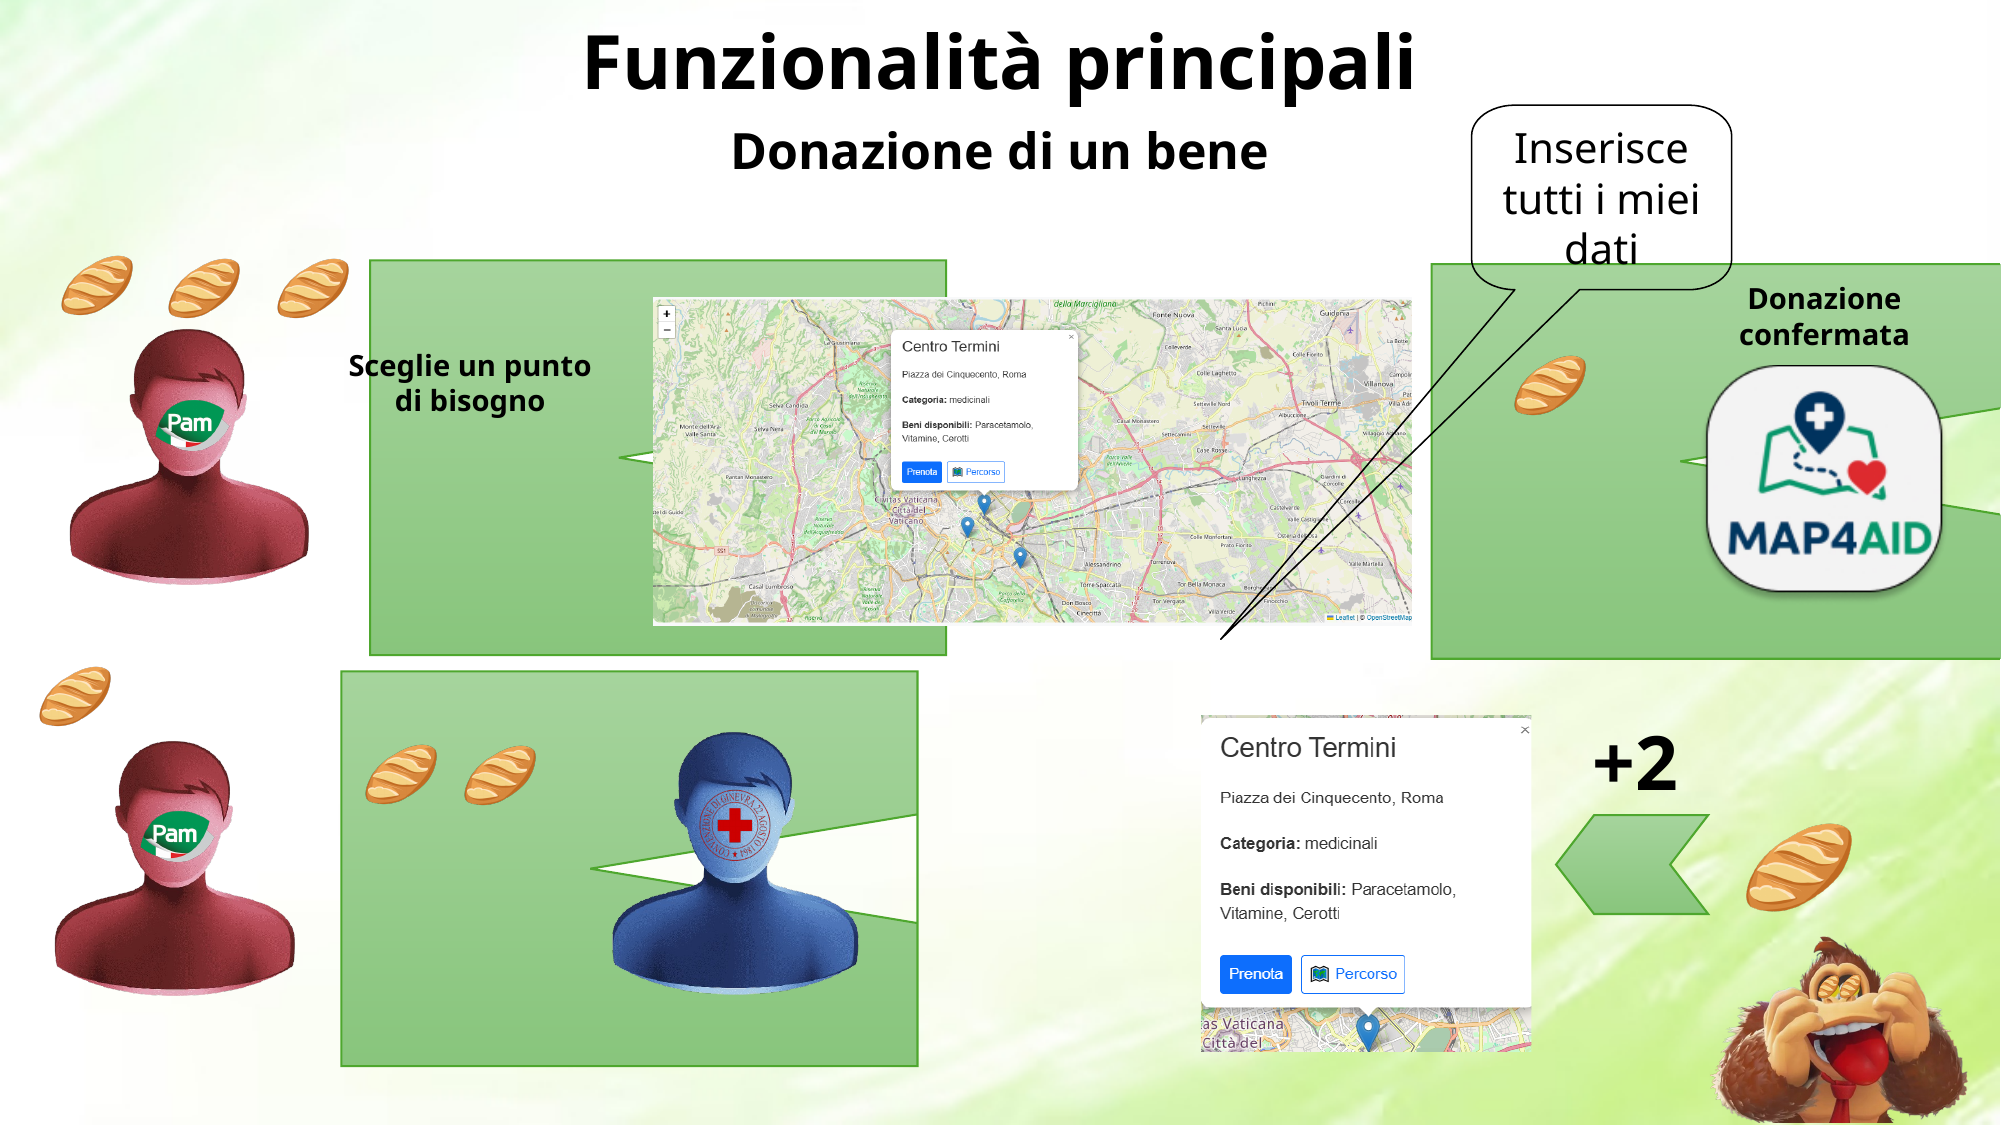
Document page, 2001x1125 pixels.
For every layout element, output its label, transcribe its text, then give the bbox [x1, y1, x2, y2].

text_box Inserisce tutti i miei dati [1220, 105, 1732, 640]
text_box +2 [1497, 707, 1775, 813]
text_box [370, 260, 947, 656]
picture [1505, 340, 1592, 427]
text_box Sceglie un punto di bisogno [332, 339, 609, 425]
text_box [1431, 264, 2000, 659]
text_box [1556, 815, 1709, 914]
text_box Donazione di un bene [494, 111, 1487, 187]
text_box [1431, 264, 1513, 388]
picture [1685, 365, 2000, 606]
text_box Funzionalità principali [494, 7, 1506, 111]
picture [0, 0, 2000, 1125]
text_box Donazione confermata [1700, 273, 1949, 359]
text_box [341, 671, 918, 1067]
